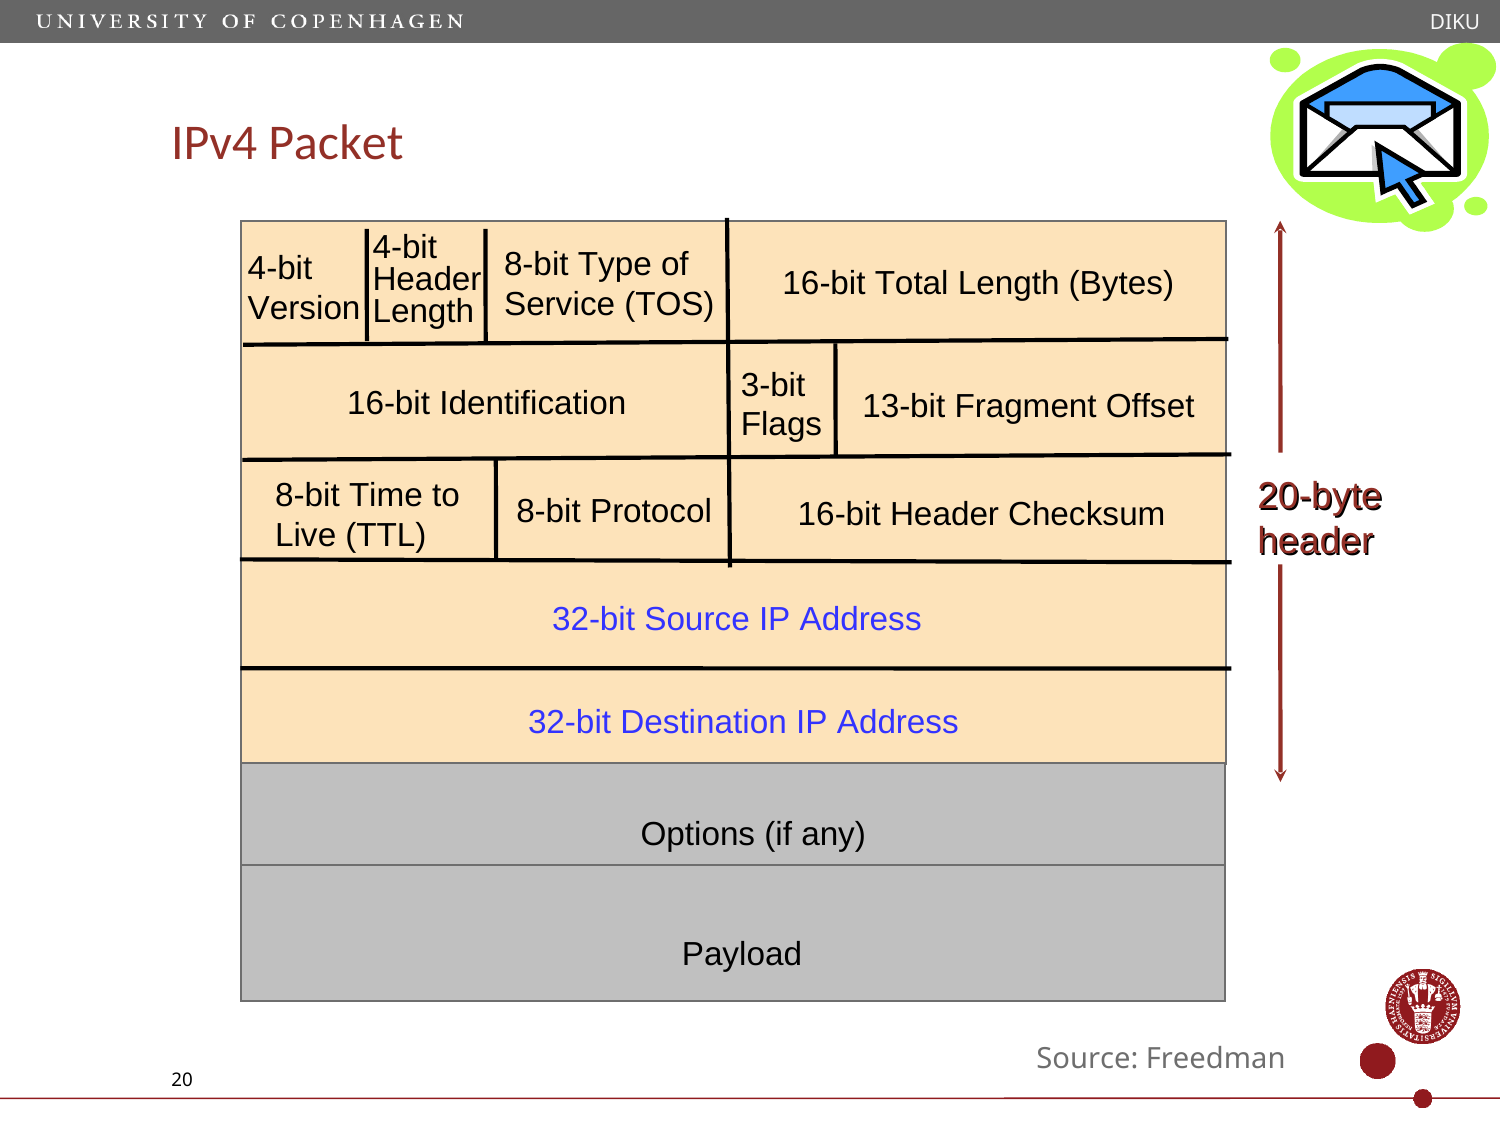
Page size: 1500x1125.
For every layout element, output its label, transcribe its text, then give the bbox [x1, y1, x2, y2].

text_box 20-byte header [1242, 463, 1397, 569]
text_box [731, 344, 833, 355]
picture [0, 910, 1500, 1122]
text_box 32-bit Source IP Address [537, 590, 938, 645]
text_box [240, 671, 1227, 1001]
text_box [732, 457, 1227, 560]
text_box 32-bit Destination IP Address [513, 692, 975, 748]
text_box [488, 330, 725, 341]
text_box [240, 562, 1227, 666]
text_box 8-bit Time to Live (TTL) [260, 465, 485, 561]
text_box [498, 460, 727, 558]
text_box 4-bit Header Length [357, 226, 497, 337]
text_box 16-bit Total Length (Bytes) [767, 254, 1190, 309]
text_box [240, 334, 726, 558]
picture [1269, 42, 1497, 232]
text_box 16-bit Header Checksum [782, 484, 1181, 540]
text_box DIKU [469, 0, 1495, 43]
text_box 8-bit Protocol [501, 481, 728, 537]
text_box [838, 342, 1227, 454]
text_box [370, 337, 483, 341]
text_box [730, 221, 1227, 339]
text_box IPv4 Packet [171, 75, 1269, 171]
text_box 13-bit Fragment Offset [847, 377, 1211, 432]
text_box <number> [171, 1067, 522, 1092]
text_box 4-bit Version [232, 238, 357, 334]
text_box [240, 221, 725, 238]
text_box Payload [666, 925, 818, 980]
text_box 8-bit Type of Service (TOS) [489, 235, 730, 330]
text_box [732, 450, 833, 455]
text_box 16-bit Identification [332, 374, 642, 429]
text_box Options (if any) [625, 804, 882, 859]
text_box 3-bit Flags [726, 355, 838, 450]
text_box Source: Freedman [1021, 1031, 1341, 1083]
